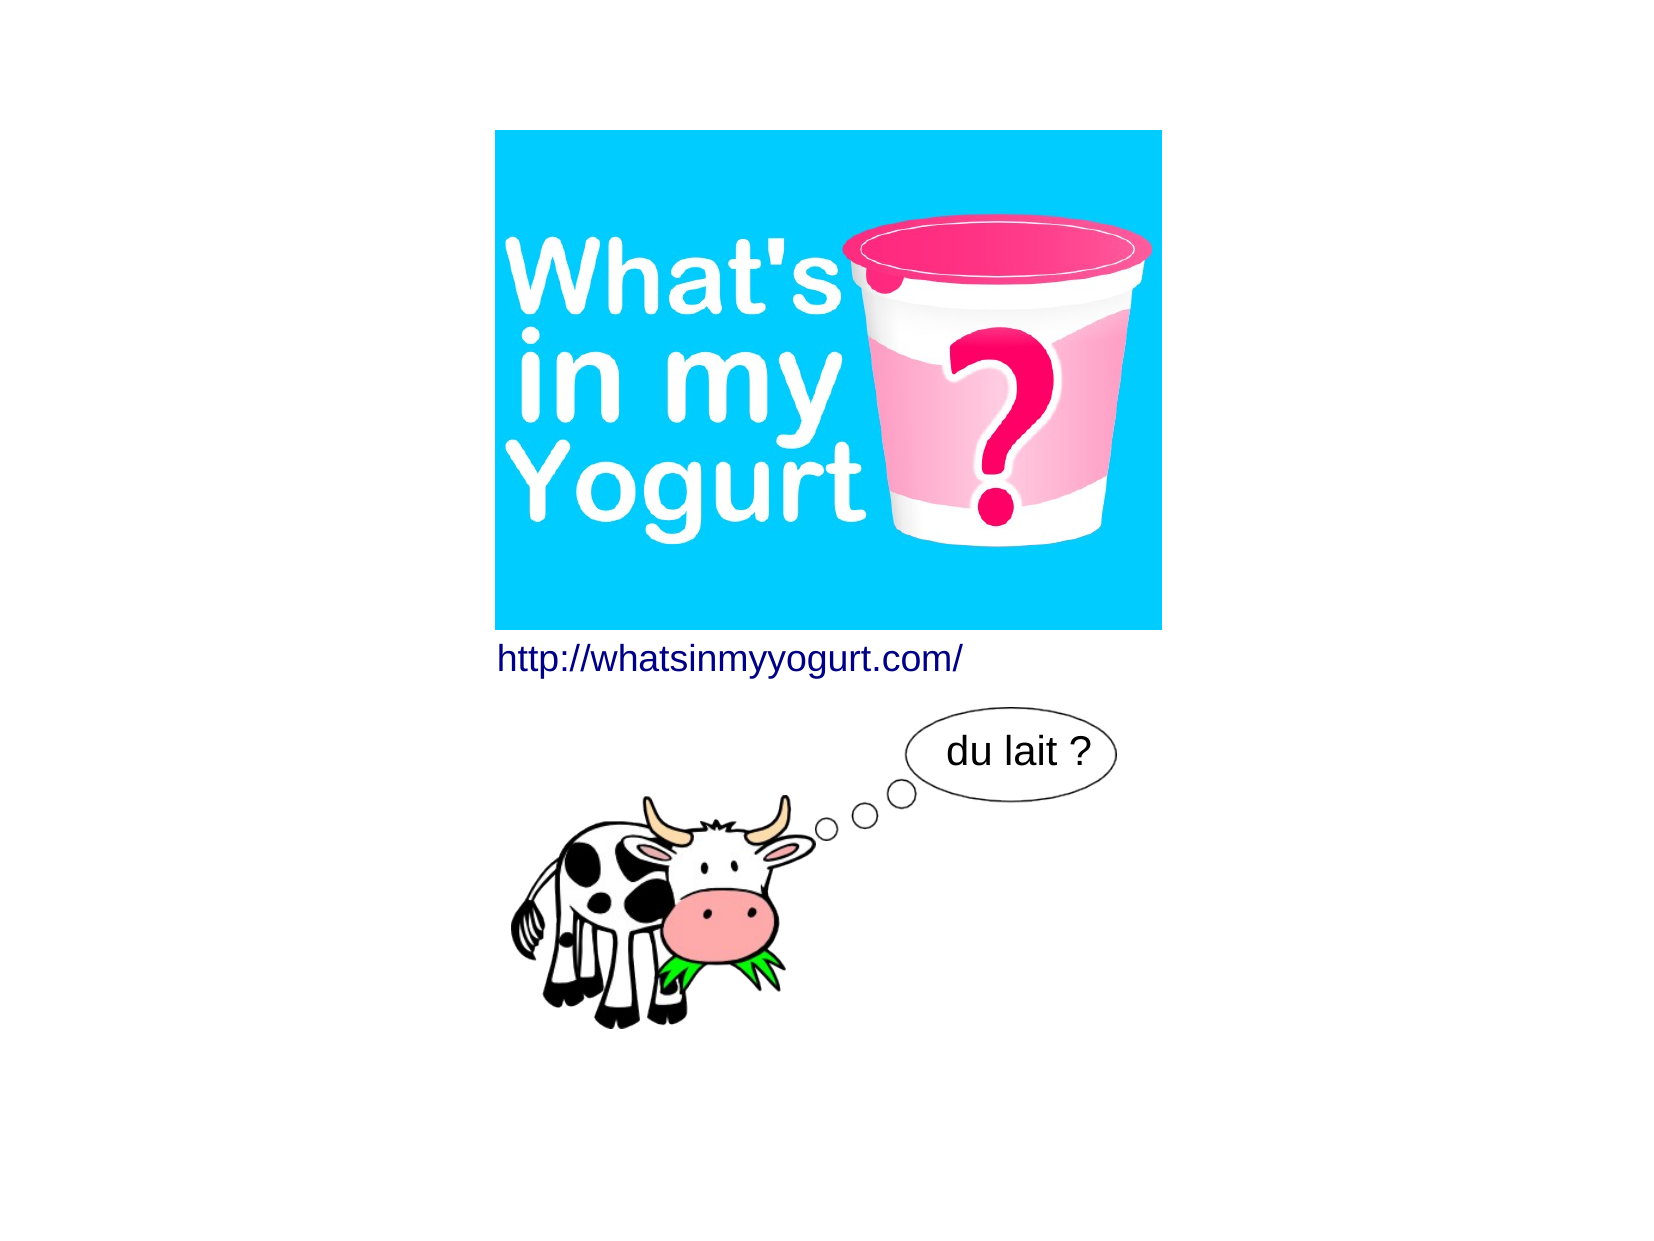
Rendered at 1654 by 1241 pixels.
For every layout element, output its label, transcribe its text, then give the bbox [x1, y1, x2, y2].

picture [782, 442, 866, 524]
picture [556, 352, 621, 423]
picture [522, 327, 539, 344]
picture [511, 707, 1117, 1029]
picture [506, 237, 601, 317]
picture [715, 462, 769, 523]
picture [793, 257, 841, 314]
picture [506, 440, 570, 522]
picture [522, 350, 540, 423]
picture [669, 257, 722, 315]
picture [667, 350, 767, 423]
picture [576, 462, 636, 523]
picture [643, 462, 703, 544]
picture [767, 238, 784, 265]
picture [607, 237, 659, 314]
picture [728, 238, 765, 314]
picture [777, 352, 842, 448]
text_box du lait ? [931, 720, 1117, 782]
text_box http://whatsinmyyogurt.com/ [482, 630, 977, 782]
picture [842, 213, 1152, 547]
